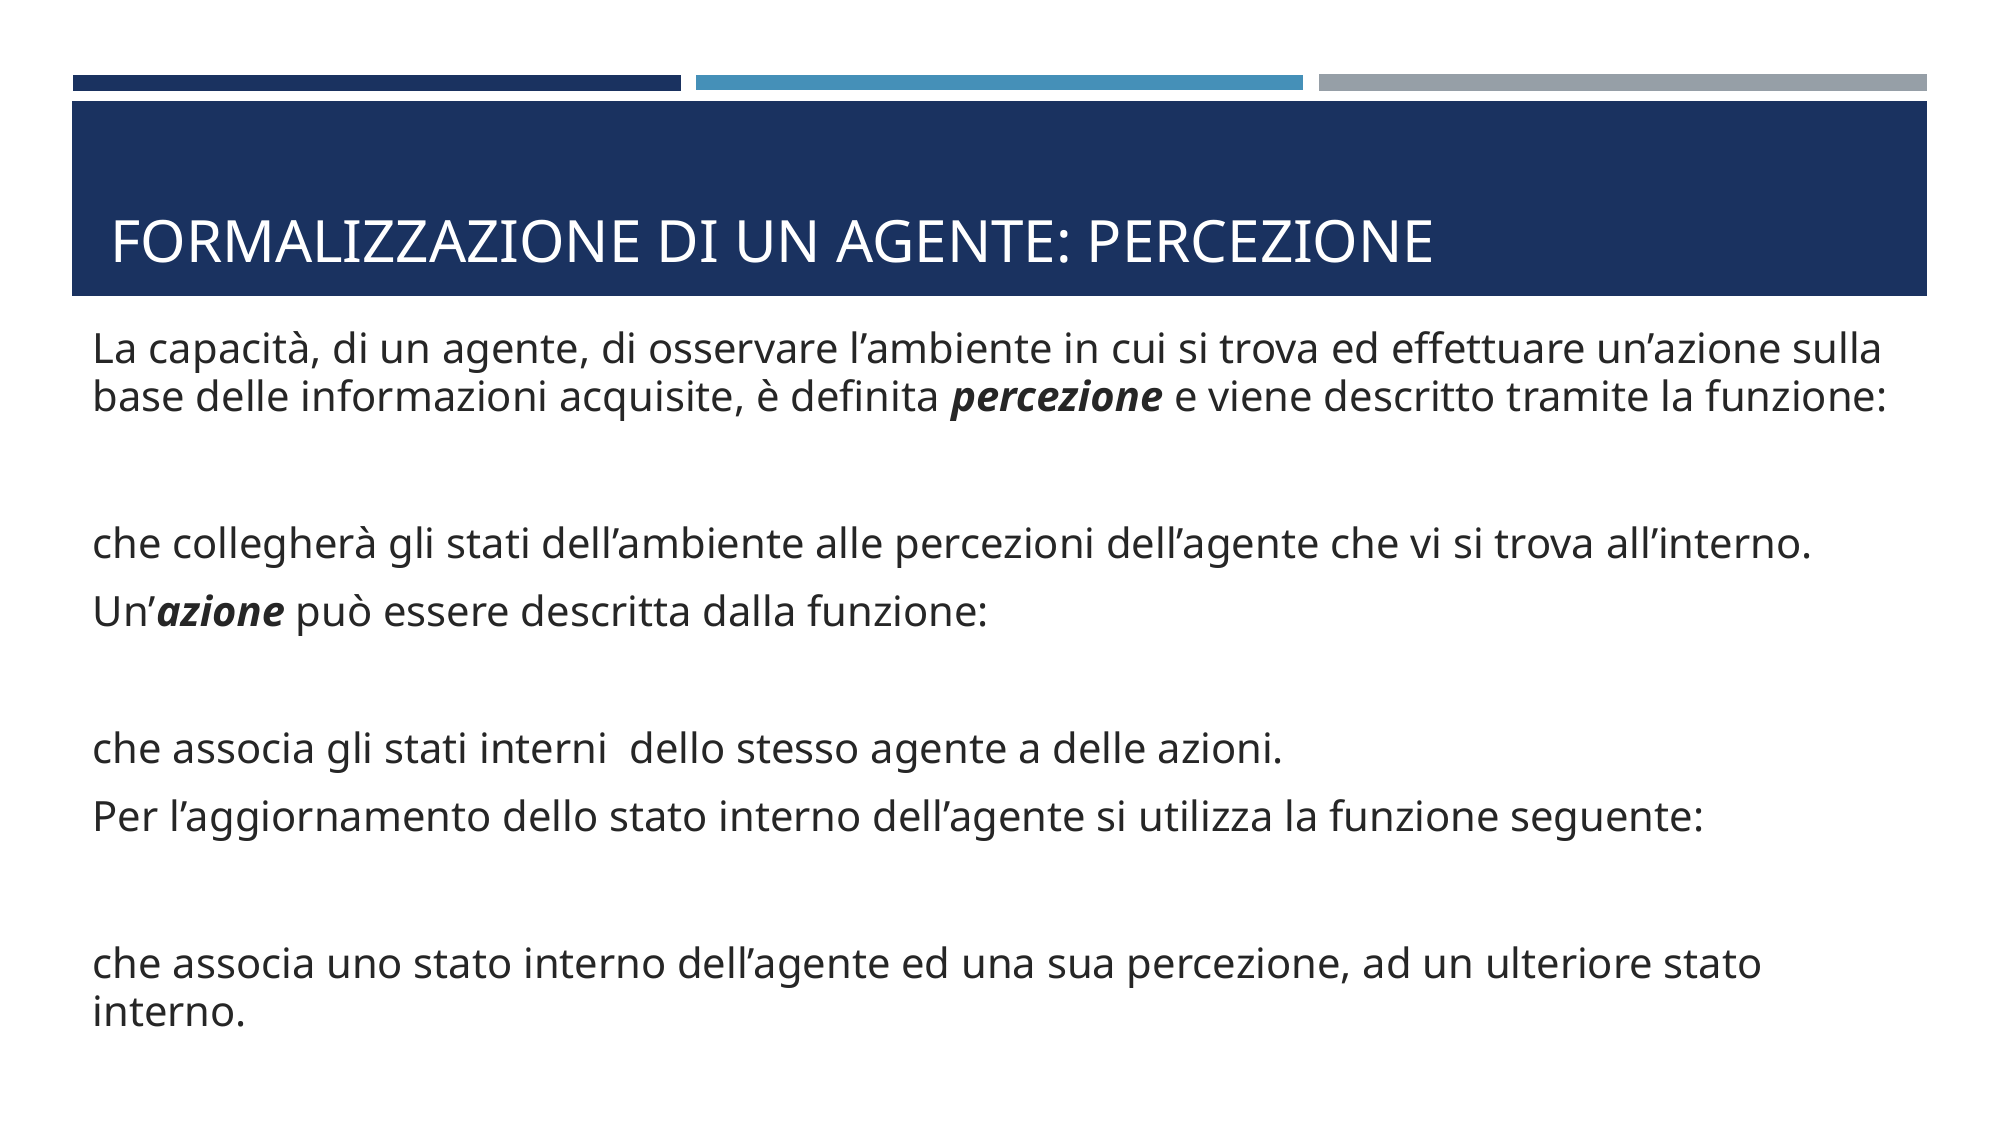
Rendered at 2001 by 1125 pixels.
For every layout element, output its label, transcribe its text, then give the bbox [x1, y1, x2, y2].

title Formalizzazione di un agente: Percezione [95, 115, 1905, 282]
list La capacità, di un agente, di osservare l’ambiente in cui si trova ed effettuare un’azione sulla base delle informazioni acquisite, è definita percezione e viene descritto tramite la funzione: che collegherà gli stati dell’ambiente alle percezioni dell’agente che vi si trova all’interno. Un’azione può essere descritta dalla funzione: che associa gli stati interni dello stesso agente a delle azioni. Per l’aggiornamento dello stato interno dell’agente si utilizza la funzione seguente: che associa uno stato interno dell’agente ed una sua percezione, ad un ulteriore stato interno. [77, 318, 1923, 1097]
